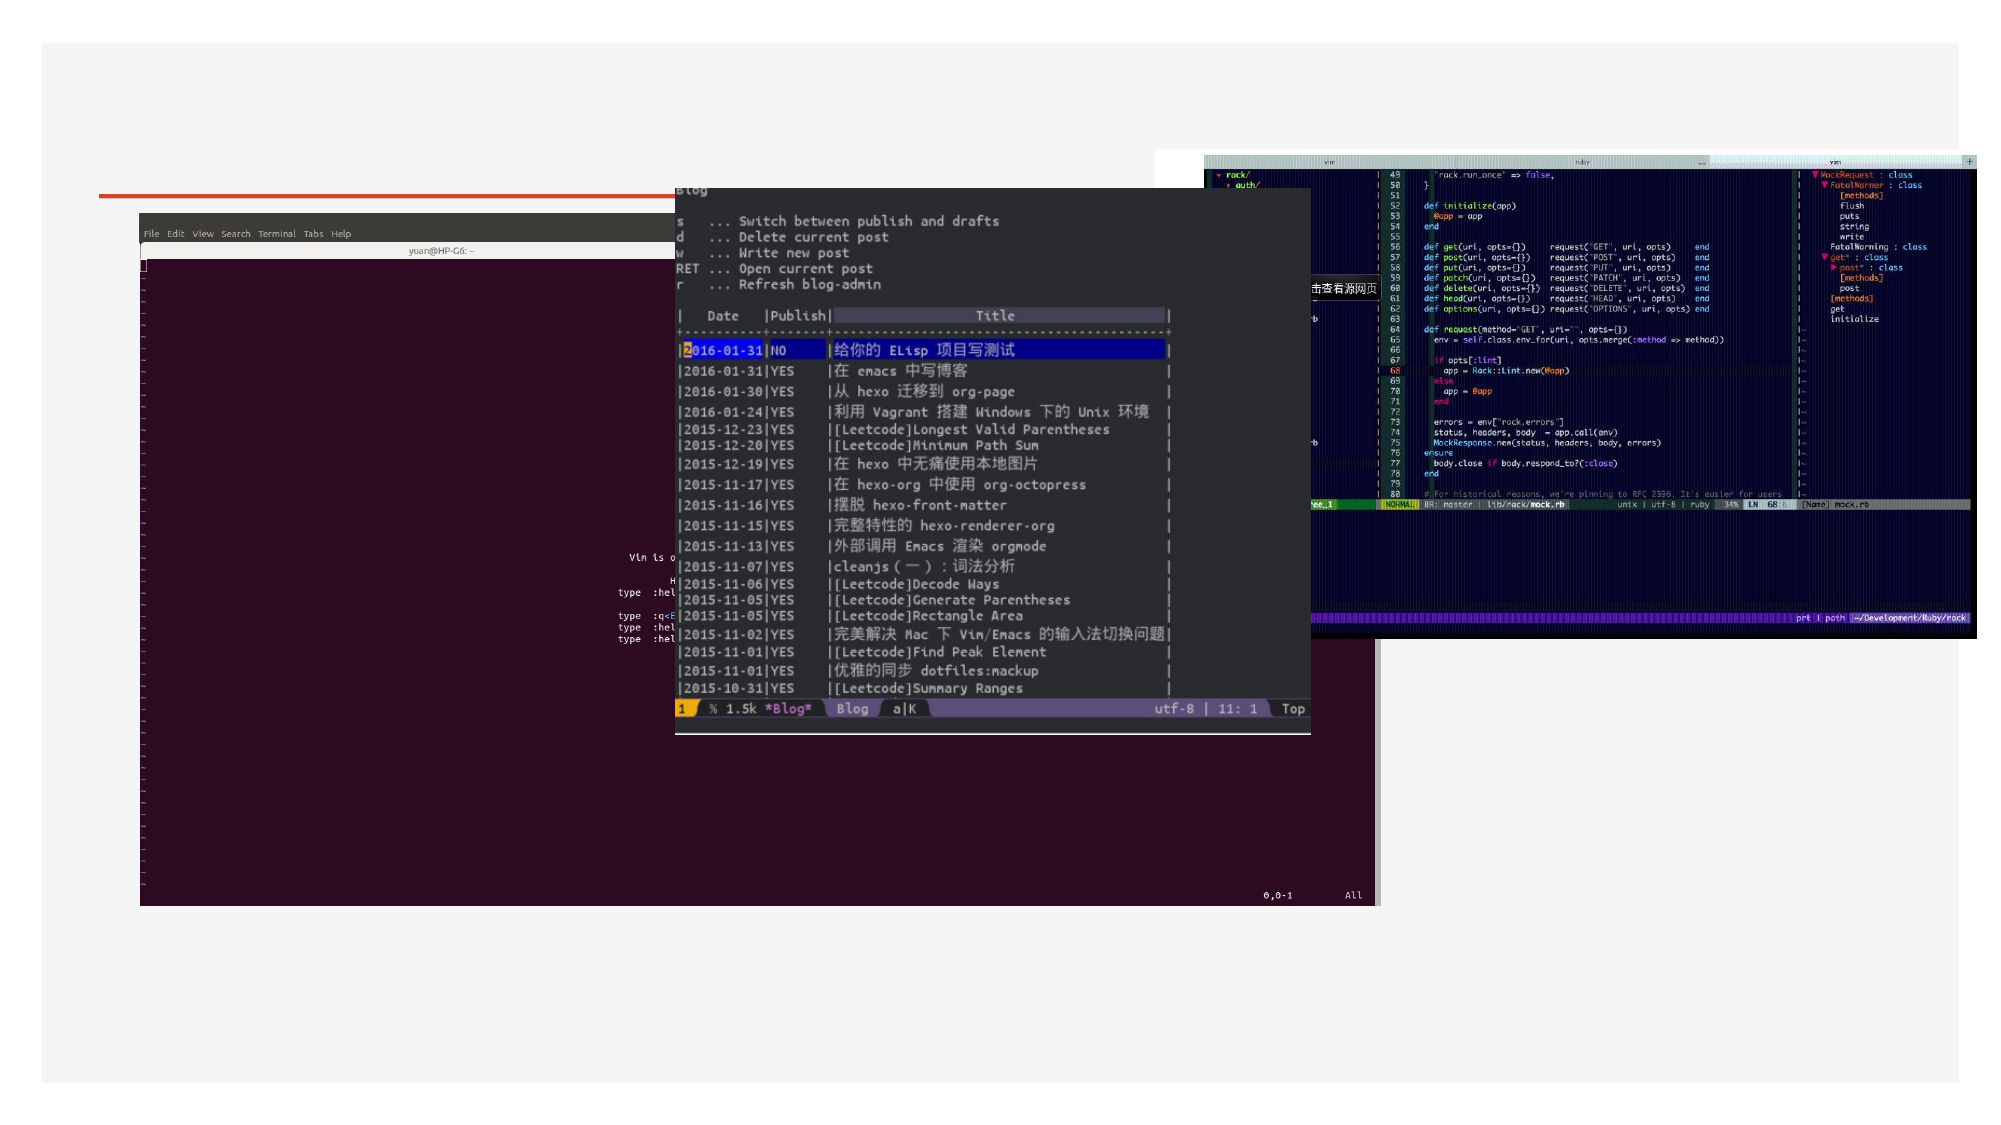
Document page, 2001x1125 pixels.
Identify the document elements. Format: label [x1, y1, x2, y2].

picture [139, 149, 1980, 906]
